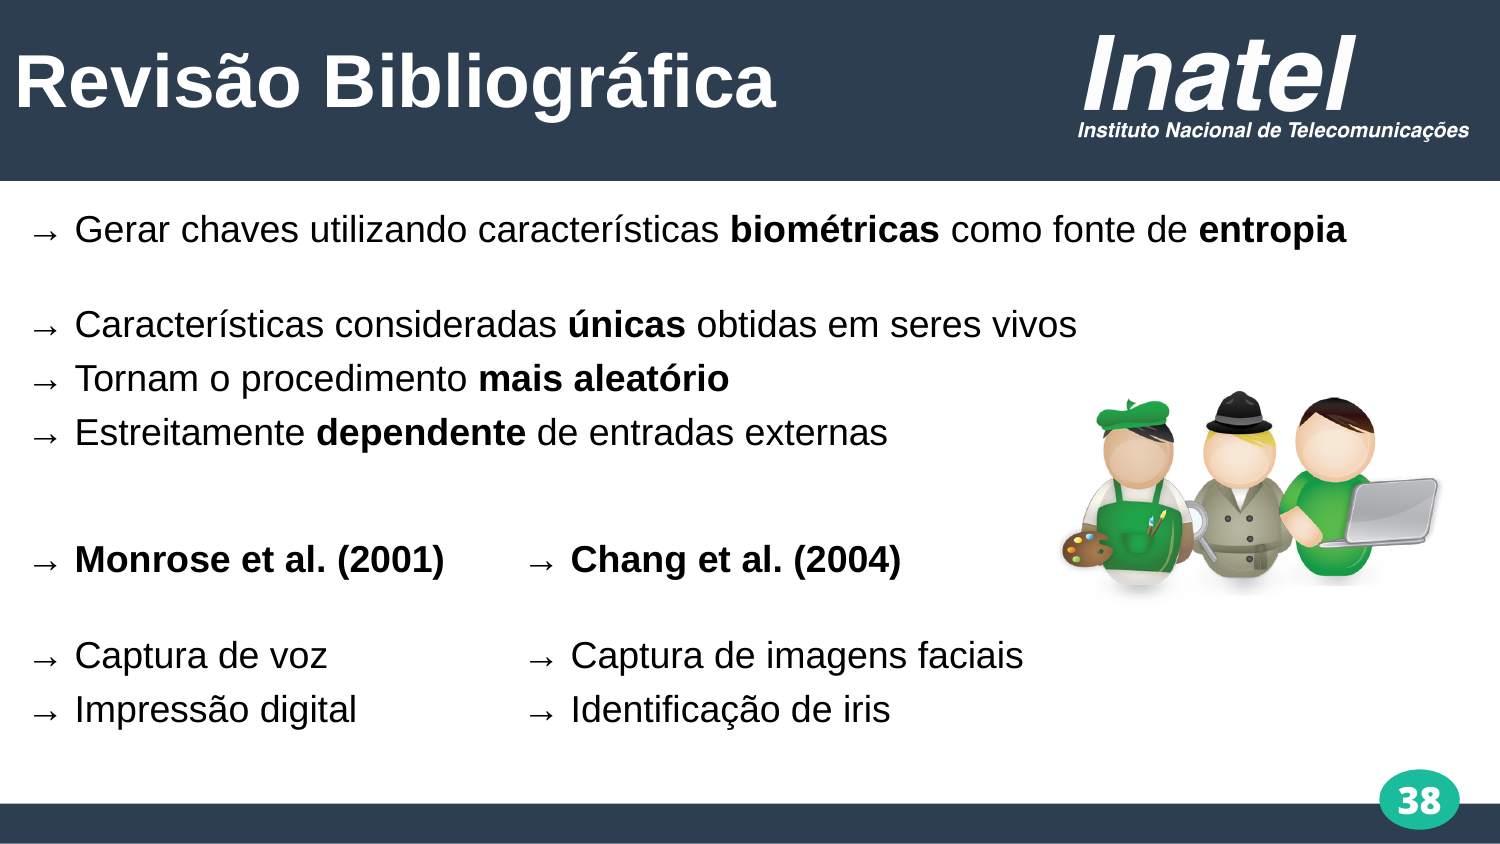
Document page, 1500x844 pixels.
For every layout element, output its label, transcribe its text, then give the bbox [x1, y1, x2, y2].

text_box → Chang et al. (2004) → Captura de imagens faciais → Identificação de iris [507, 531, 1134, 738]
text_box → Monrose et al. (2001) → Captura de voz → Impressão digital [11, 531, 507, 738]
text_box Revisão Bibliográfica [0, 27, 1063, 136]
picture [1078, 35, 1469, 142]
picture [1051, 377, 1447, 609]
text_box → Gerar chaves utilizando características biométricas como fonte de entropia → Características consideradas únicas obtidas em seres vivos → Tornam o procedimento mais aleatório → Estreitamente dependente de entradas externas [11, 200, 1477, 461]
